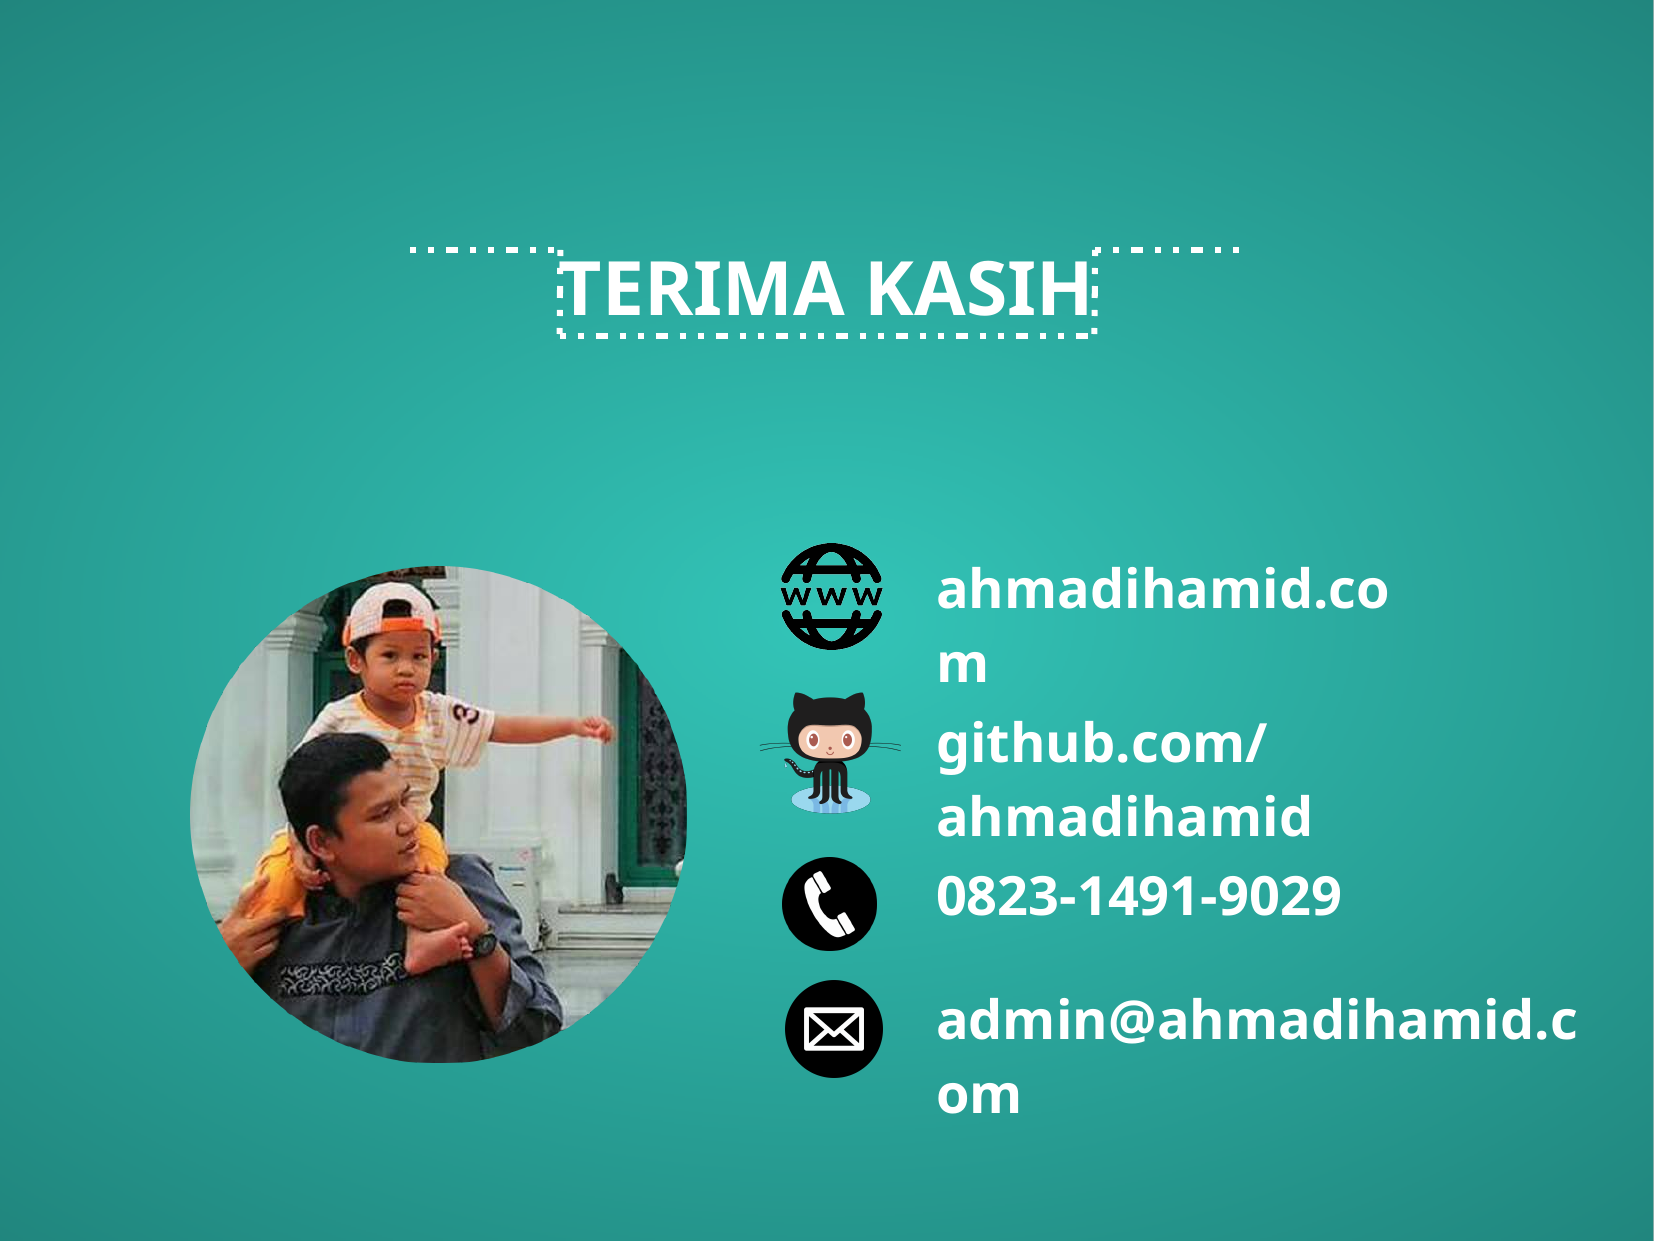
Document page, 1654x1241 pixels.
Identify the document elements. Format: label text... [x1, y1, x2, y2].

title TERIMA KASIH [82, 182, 1571, 390]
text_box admin@ahmadihamid.com [921, 974, 1607, 1060]
text_box ahmadihamid.com [921, 543, 1430, 629]
text_box github.com/ahmadihamid [921, 696, 1583, 786]
picture [0, 0, 1654, 1241]
text_box 0823-1491-9029 [921, 850, 1583, 939]
